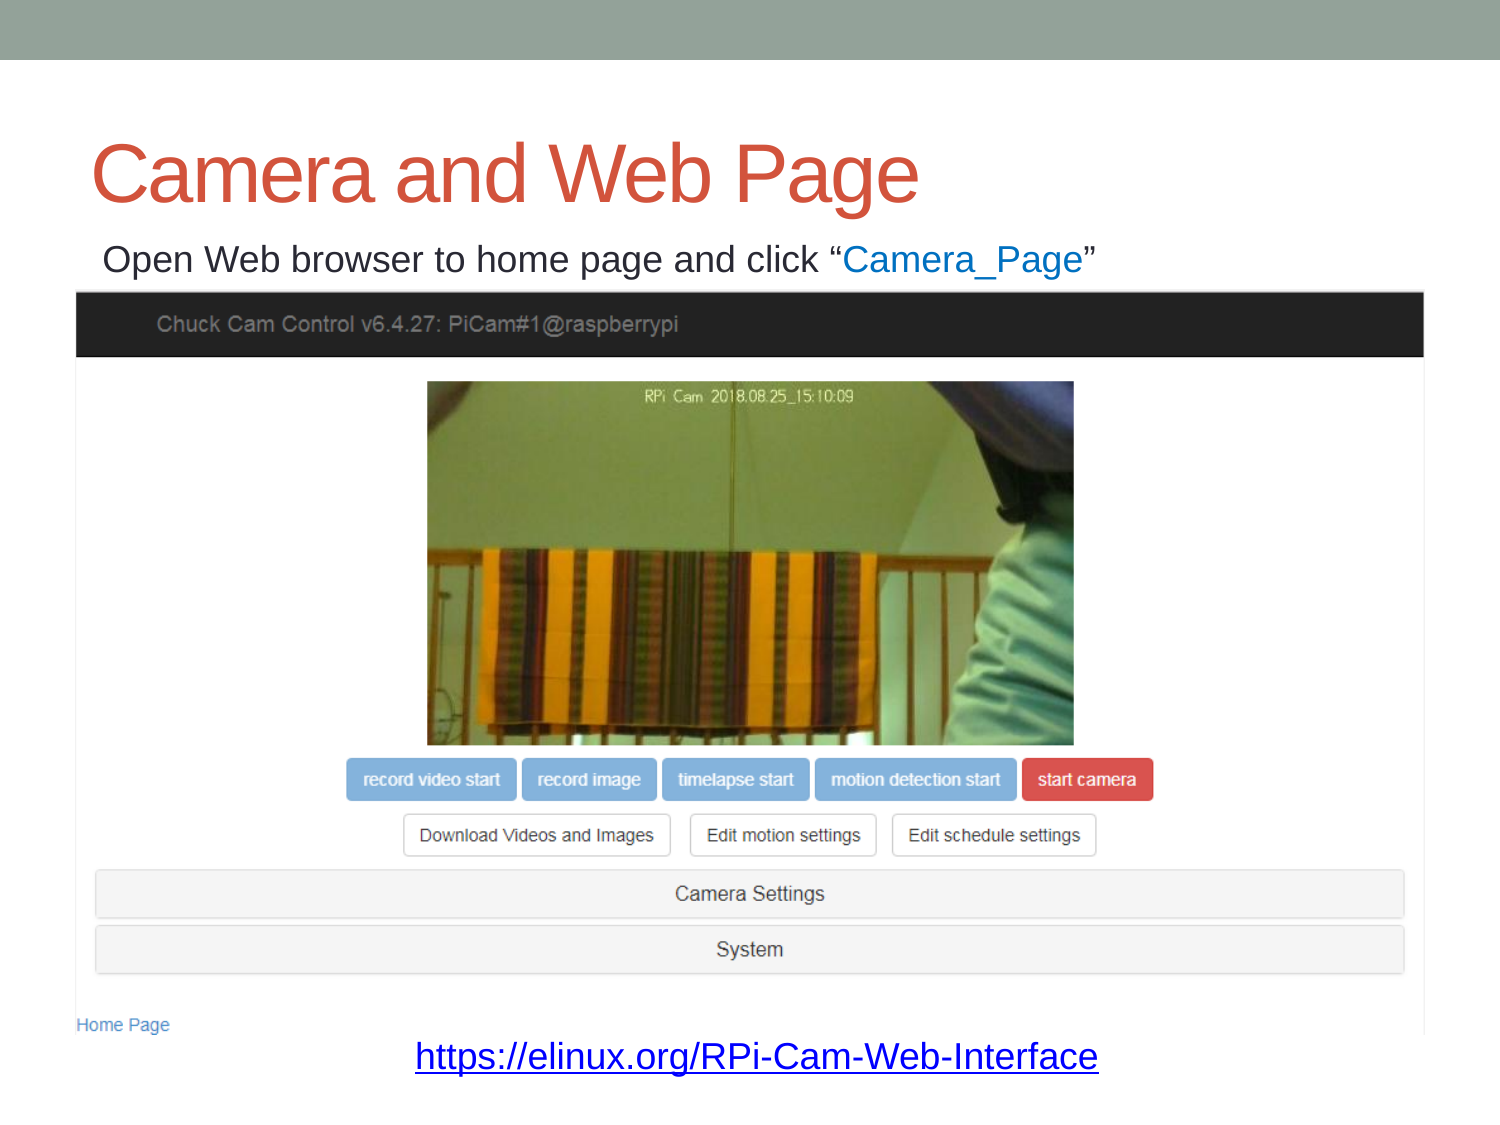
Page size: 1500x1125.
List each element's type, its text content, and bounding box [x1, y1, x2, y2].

title Camera and Web Page [75, 87, 1425, 250]
text_box https://elinux.org/RPi-Cam-Web-Interface [112, 1024, 1413, 1085]
text_box Open Web browser to home page and click “Camera_Page” [87, 227, 1175, 288]
picture [75, 289, 1425, 1036]
